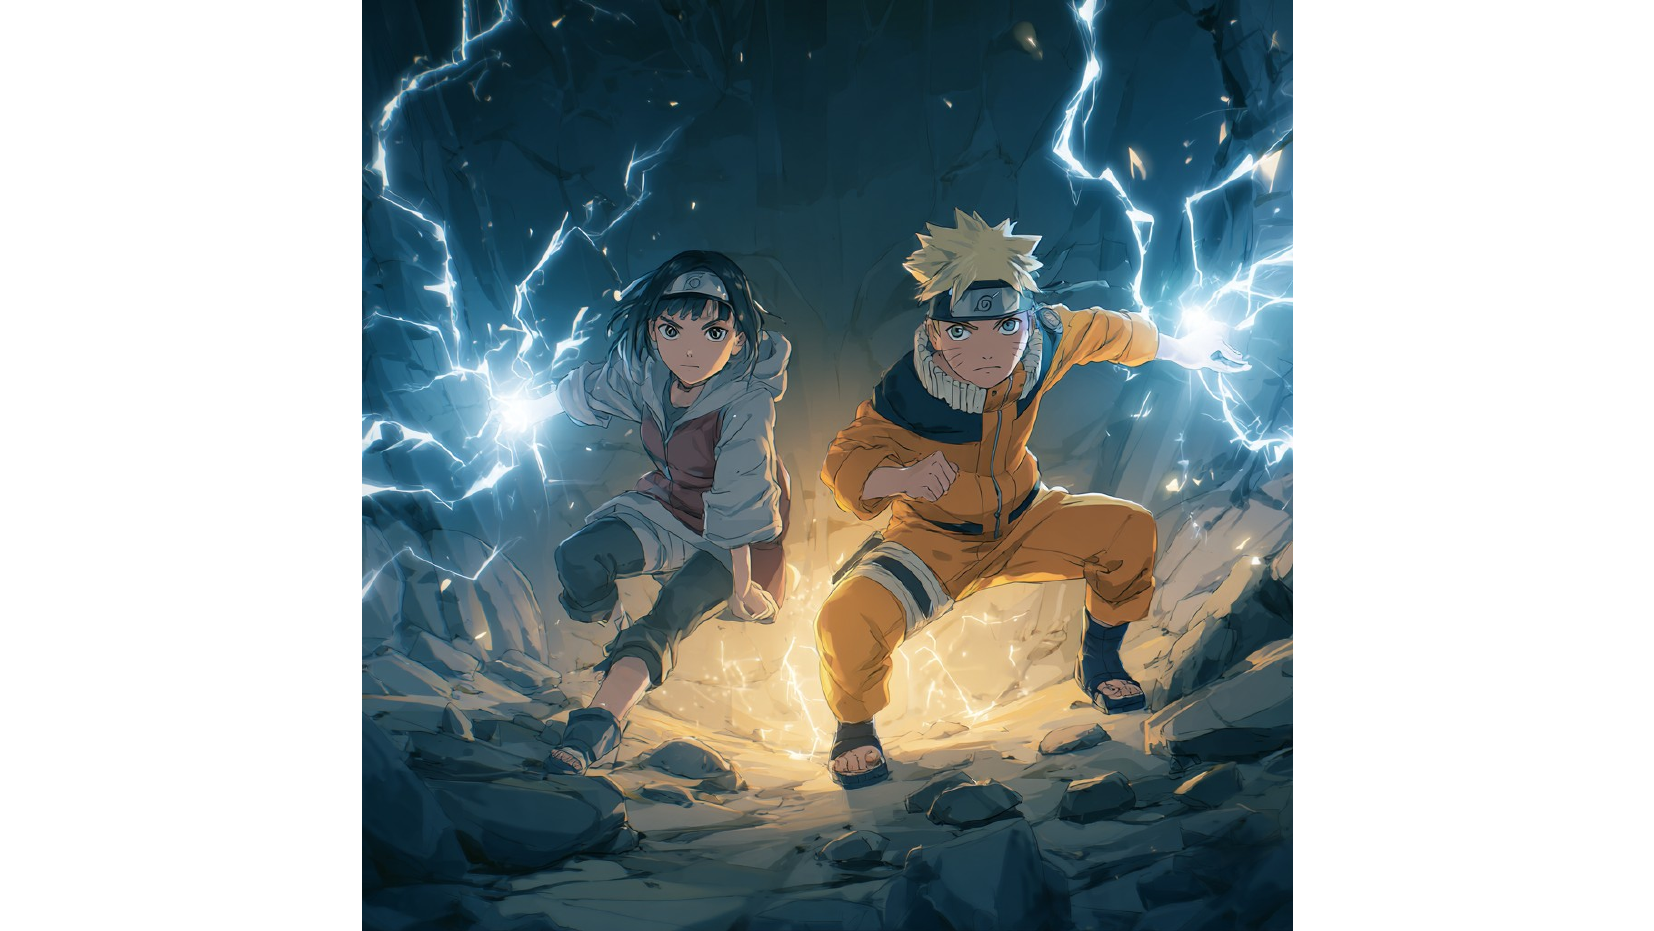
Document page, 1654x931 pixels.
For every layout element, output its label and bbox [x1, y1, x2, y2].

picture [362, 0, 1293, 931]
